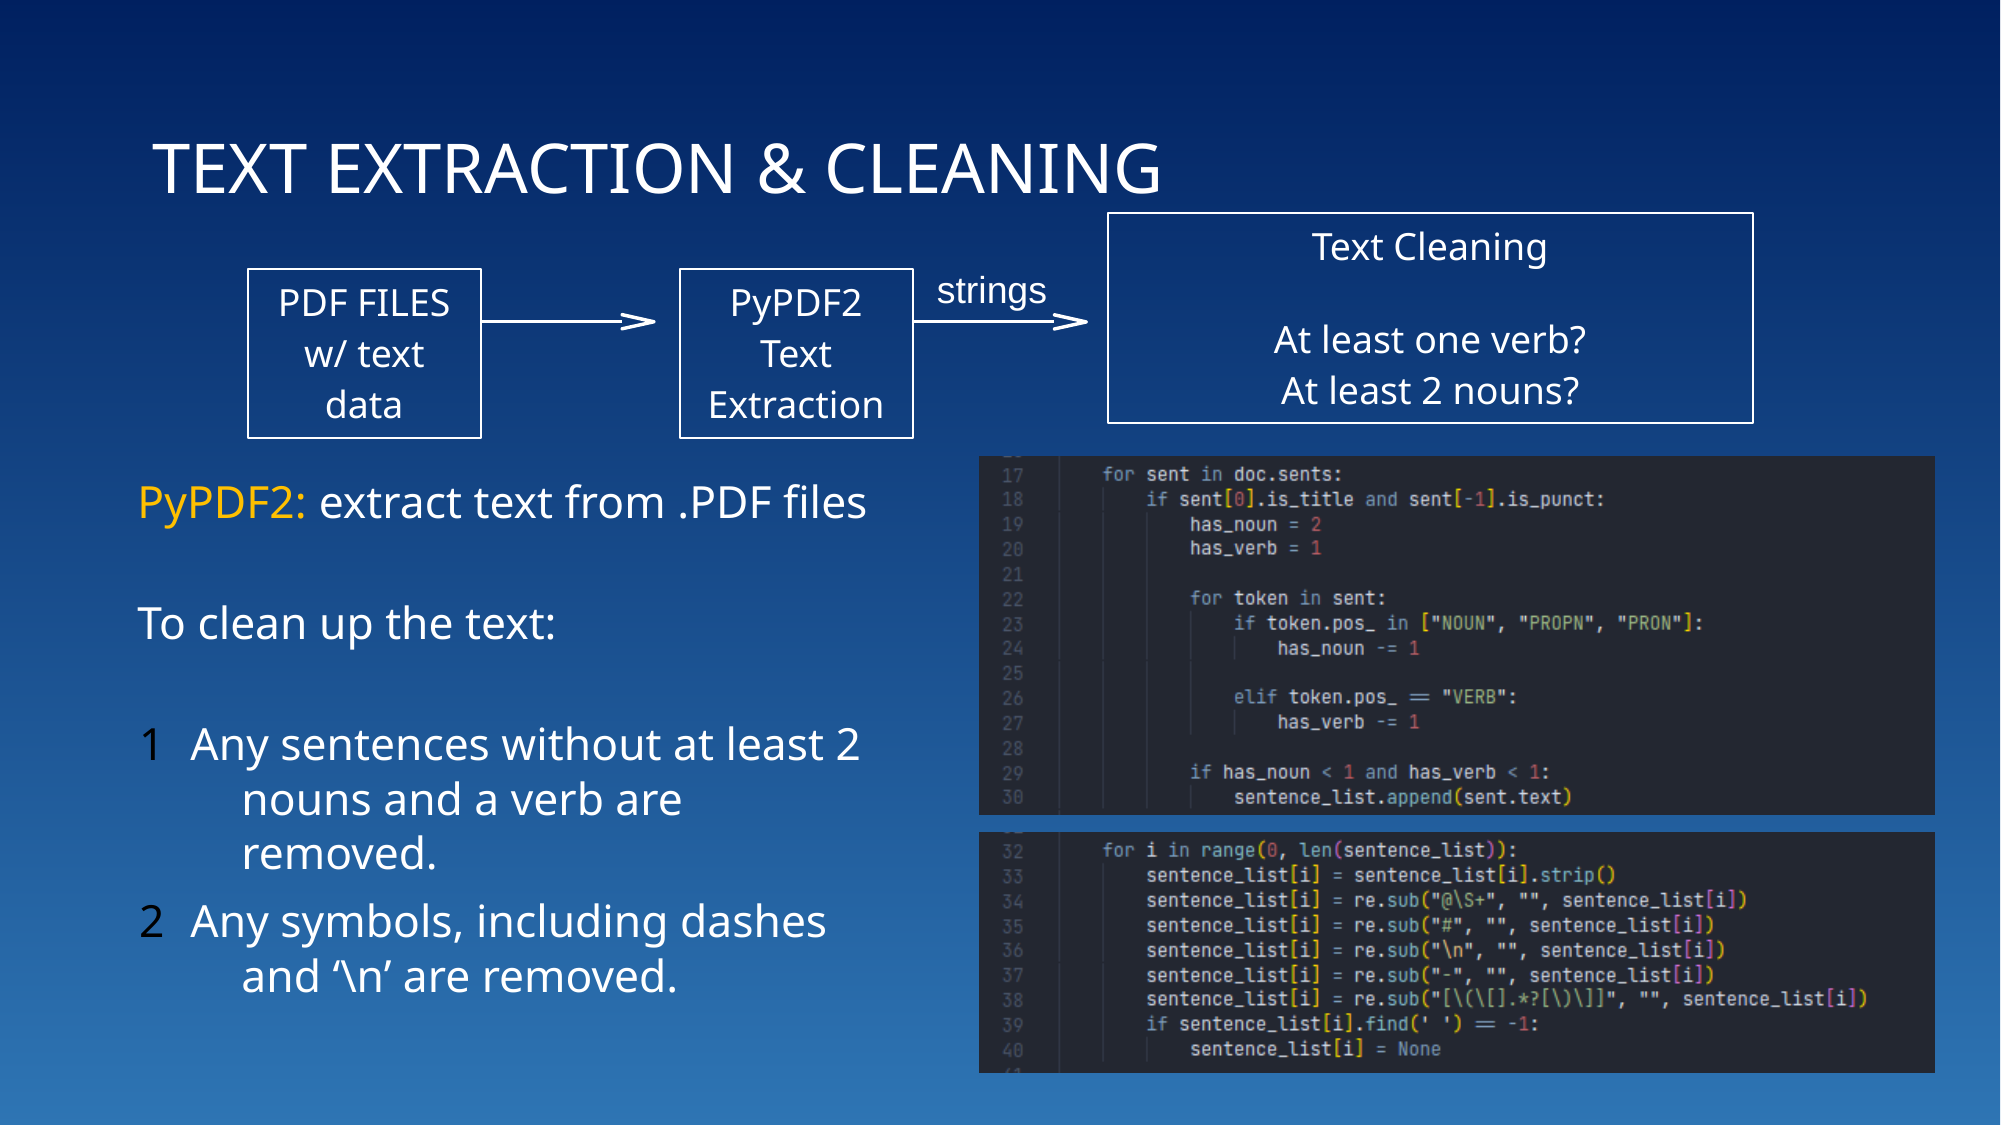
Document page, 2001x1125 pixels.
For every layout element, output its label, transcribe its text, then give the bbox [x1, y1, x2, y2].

text_box PDF FILES w/ text data [247, 269, 481, 375]
text_box PyPDF2 Text Extraction [679, 269, 913, 375]
title TEXT EXTRACTION & CLEANING [137, 59, 1863, 278]
text_box strings [921, 261, 1079, 322]
picture [979, 832, 1935, 1073]
picture [979, 456, 1935, 815]
list PyPDF2: extract text from .PDF files To clean up the text: Any sentences without at least 2 nouns and a verb are removed. Any symbols, including dashes and ‘\n’ are removed. [122, 467, 891, 1029]
text_box Text Cleaning At least one verb? At least 2 nouns? [1107, 213, 1753, 409]
